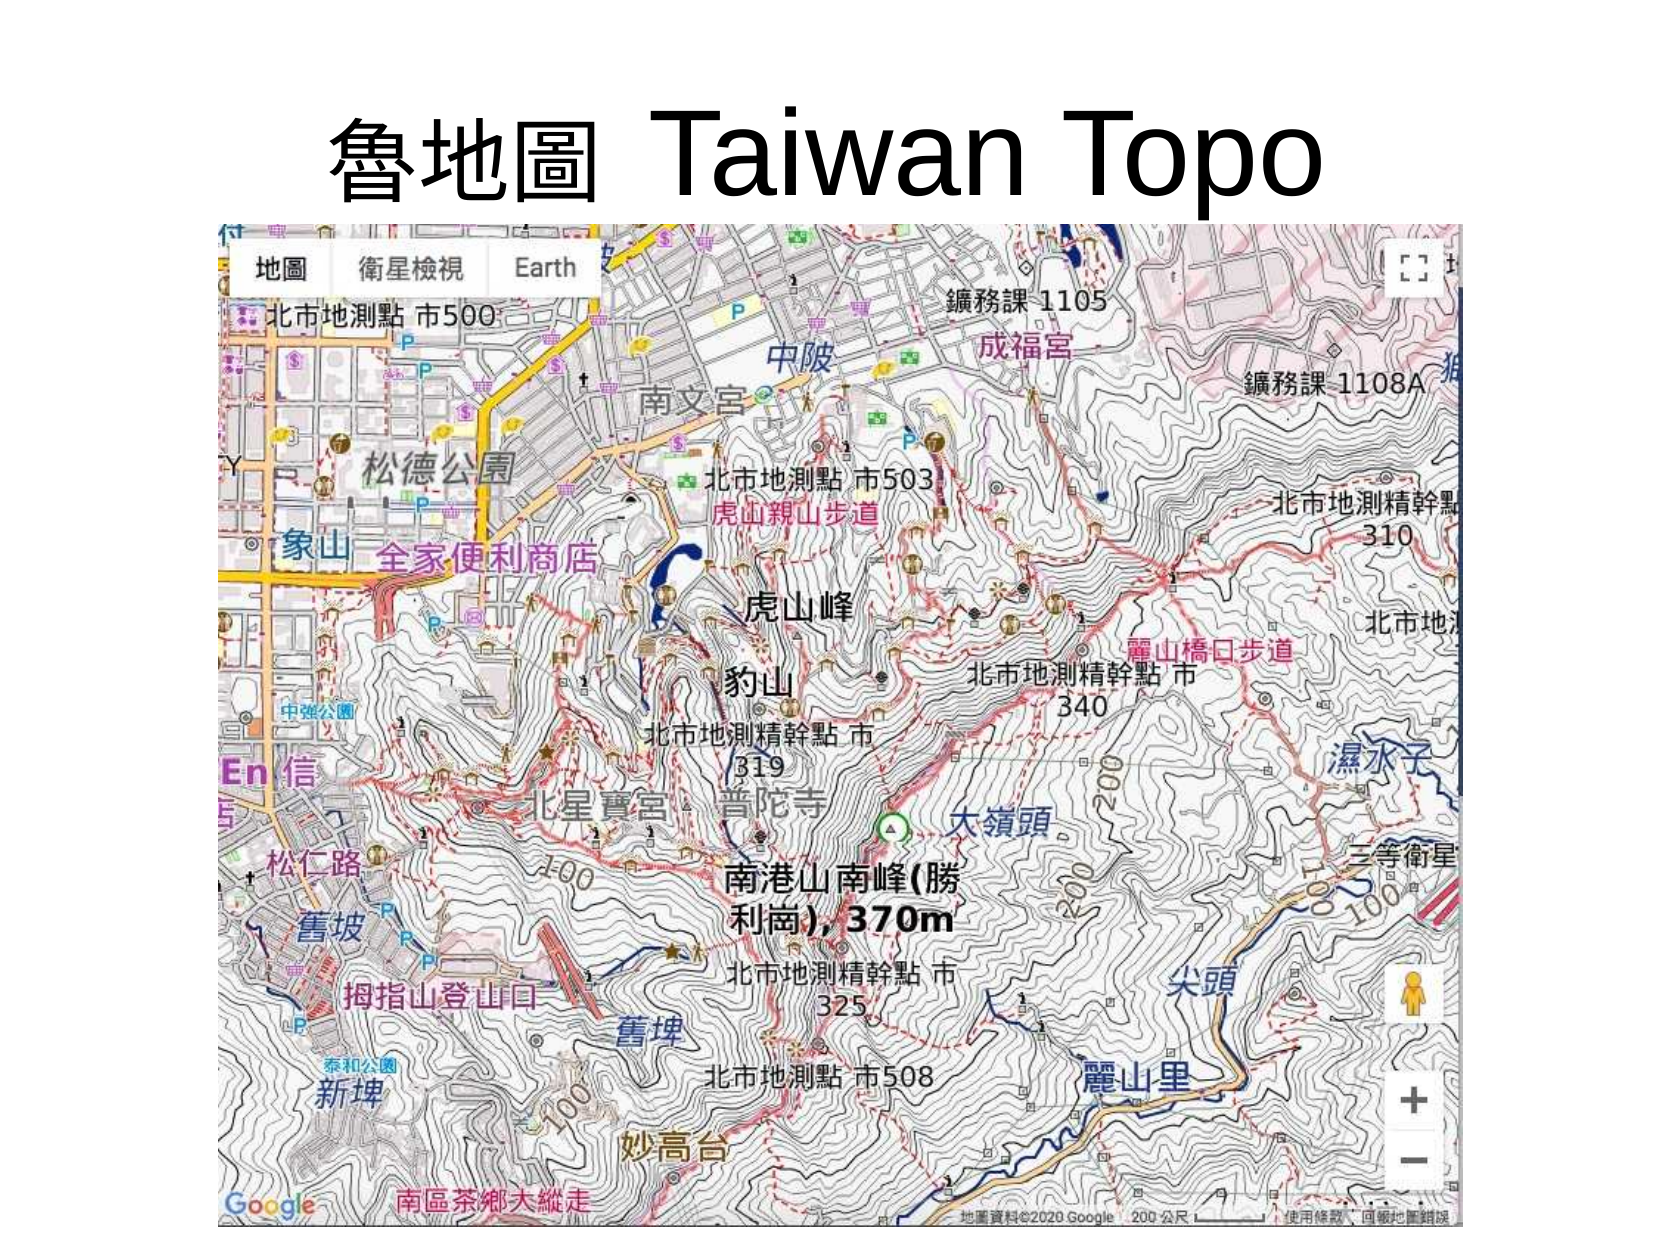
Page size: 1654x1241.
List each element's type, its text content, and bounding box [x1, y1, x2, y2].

title 魯地圖 Taiwan Topo [82, 49, 1571, 257]
picture [218, 224, 1463, 1228]
